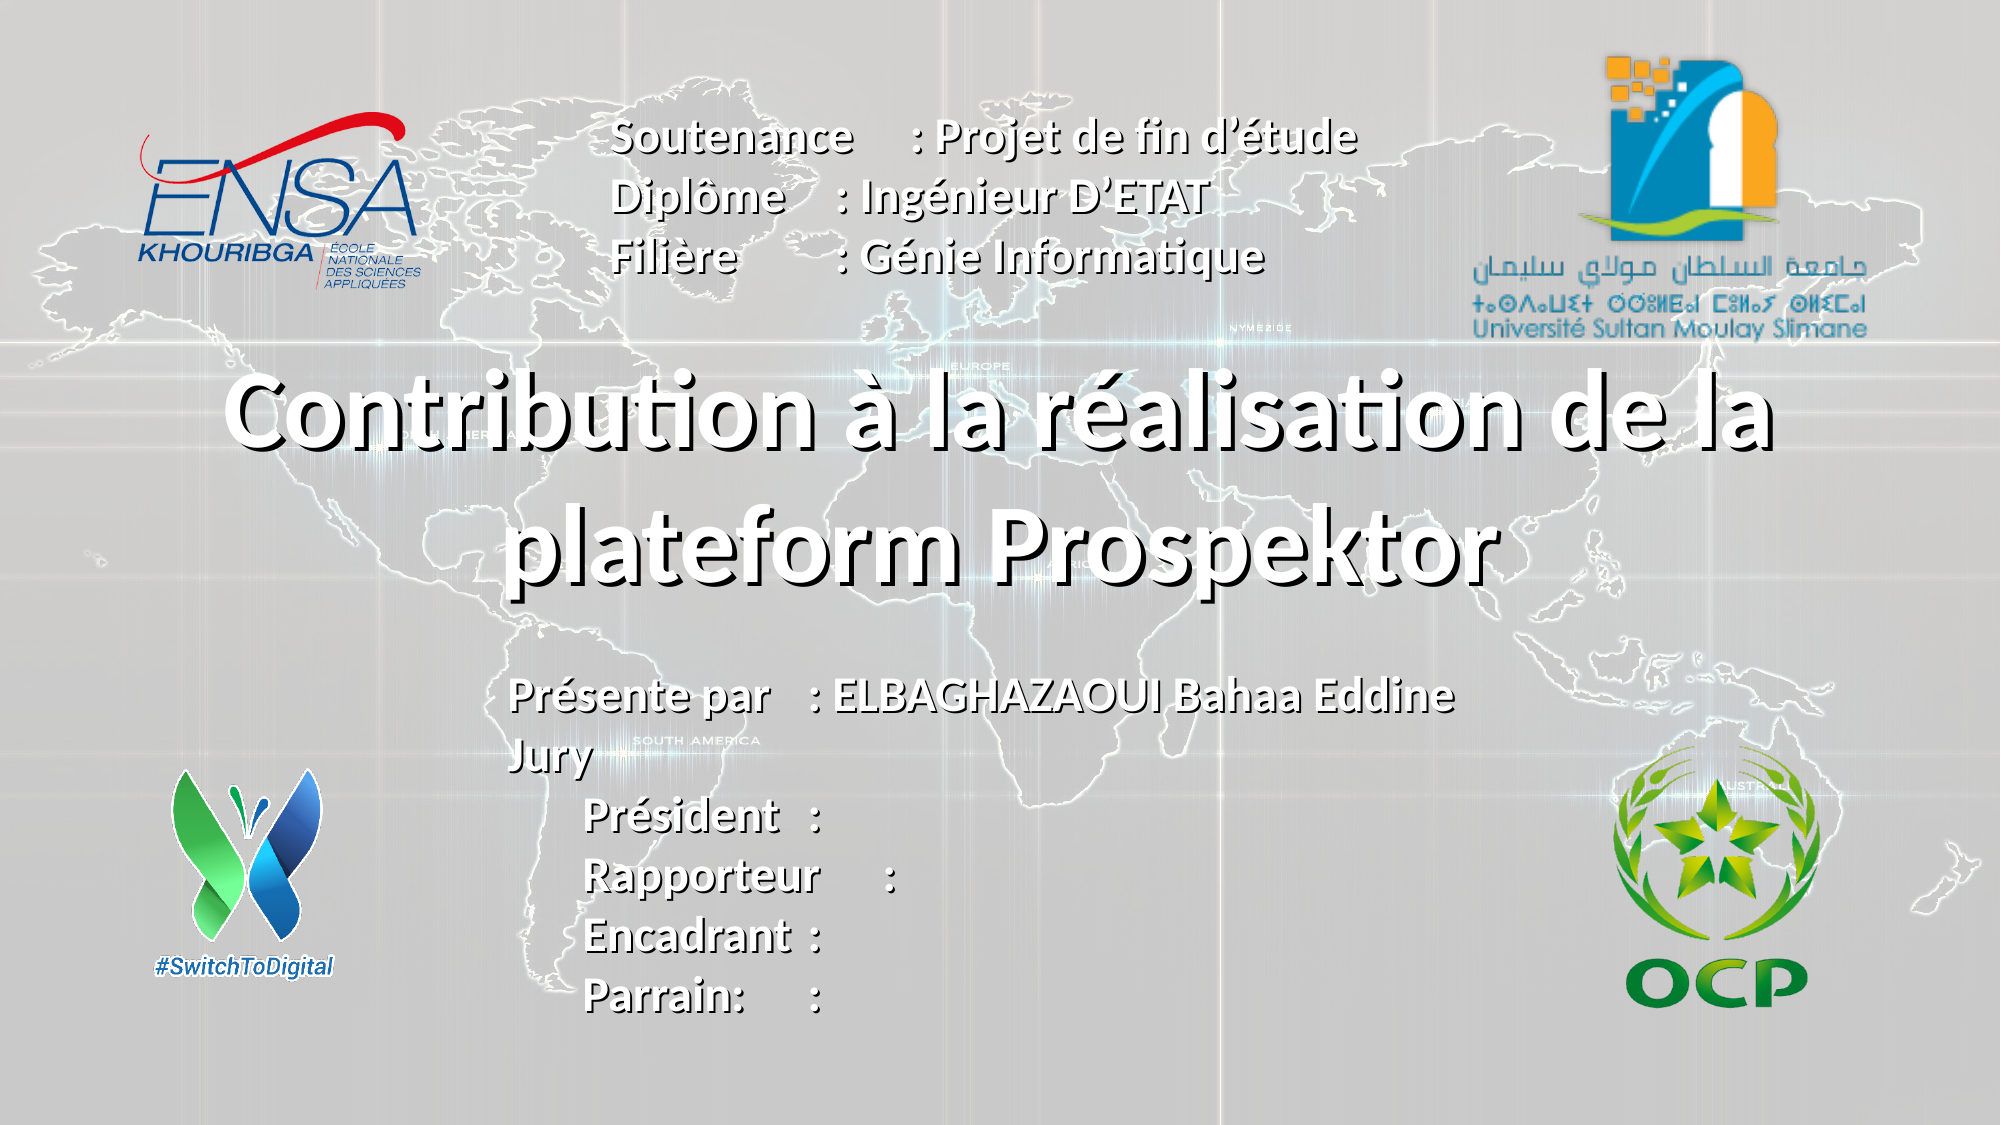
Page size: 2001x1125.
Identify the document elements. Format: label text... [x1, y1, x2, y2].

text_box Soutenance : Projet de fin d’étude Diplôme : Ingénieur D’ETAT Filière : Génie Informatique [595, 94, 1373, 290]
picture [1465, 42, 1969, 415]
text_box Contribution à la réalisation de la plateform Prospektor [209, 327, 1791, 612]
picture [1608, 743, 1826, 1013]
picture [138, 112, 421, 290]
text_box Présente par : ELBAGHAZAOUI Bahaa Eddine Jury Président : Rapporteur : Encadrant : Parrain: : [492, 654, 1470, 1089]
text_box [0, 0, 2000, 1125]
picture [138, 756, 351, 999]
